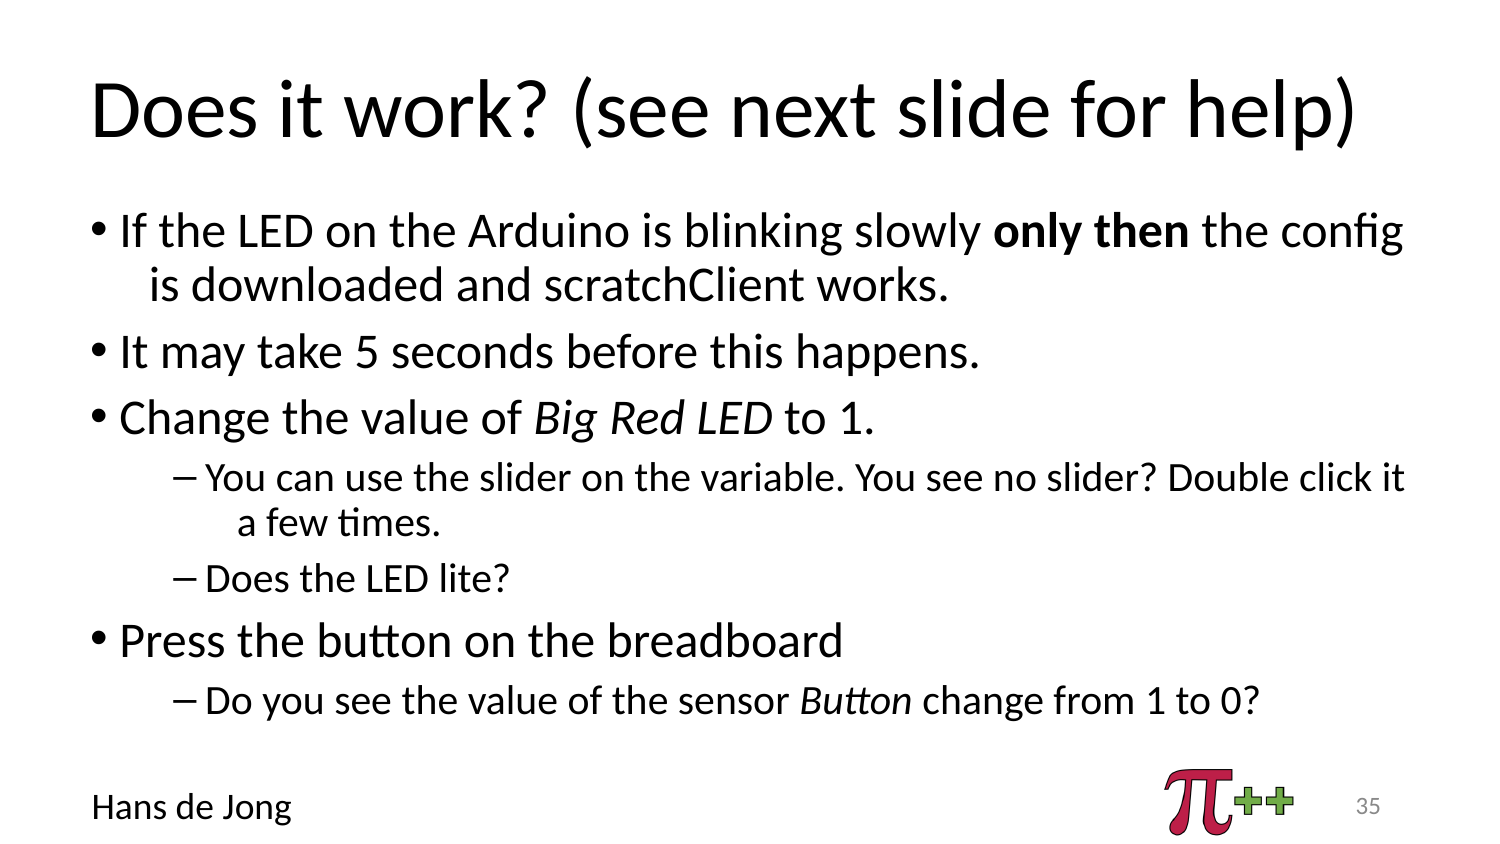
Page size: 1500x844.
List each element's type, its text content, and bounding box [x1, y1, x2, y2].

text_box 35 [1340, 782, 1426, 827]
list If the LED on the Arduino is blinking slowly only then the config is downloaded and scratchClient works. It may take 5 seconds before this happens. Change the value of Big Red LED to 1. You can use the slider on the variable. You see no slider? Double click it a few times. Does the LED lite? Press the button on the breadboard Do you see the value of the sensor Button change from 1 to 0? [75, 196, 1426, 754]
title Does it work? (see next slide for help) [75, 33, 1426, 175]
